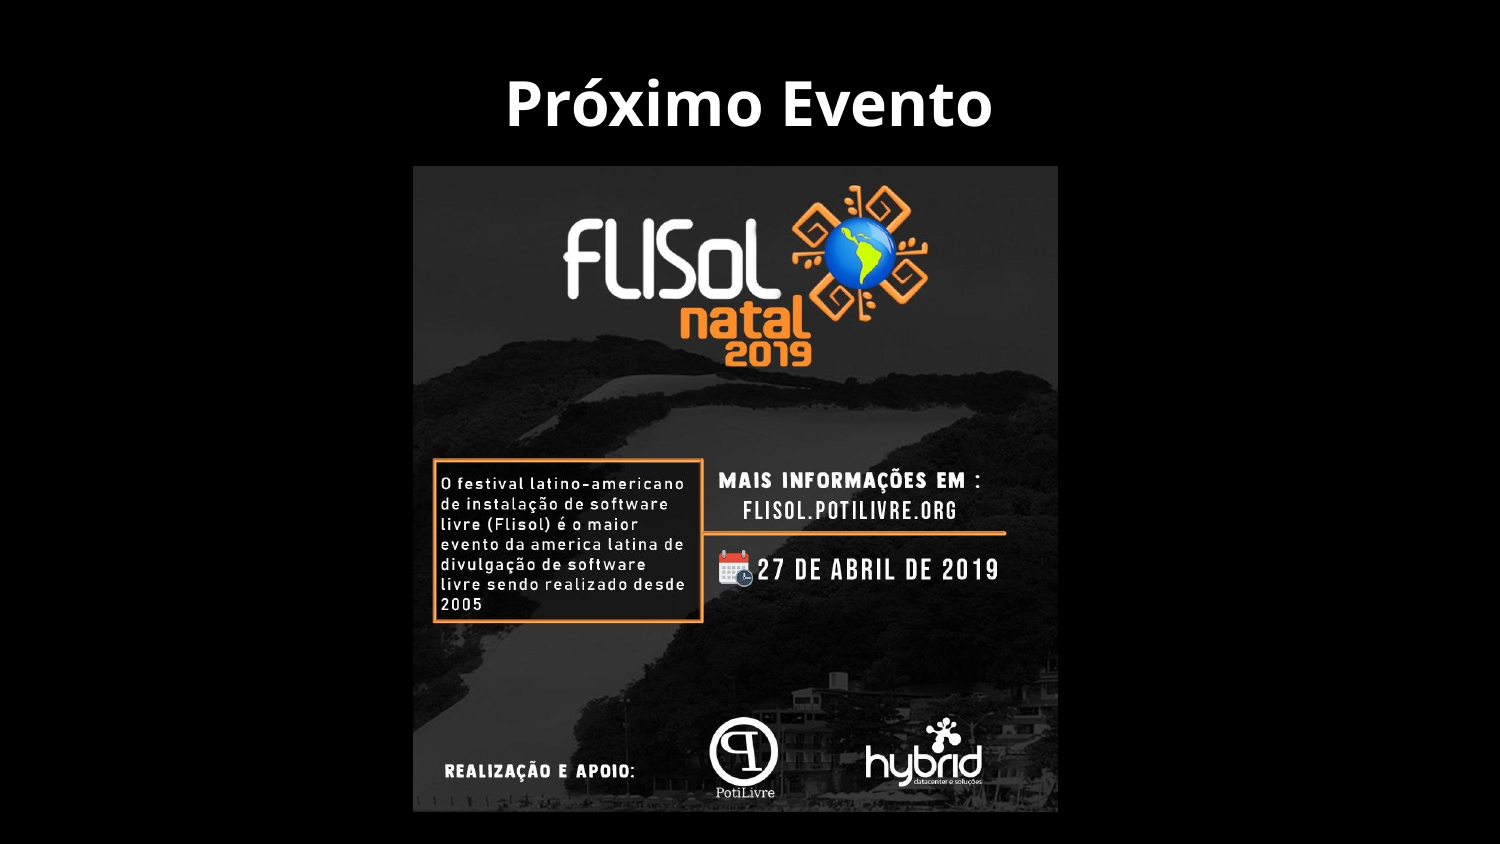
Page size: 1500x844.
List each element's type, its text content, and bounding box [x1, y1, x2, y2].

text_box Próximo Evento [10, 35, 1490, 167]
picture [0, 0, 1500, 844]
